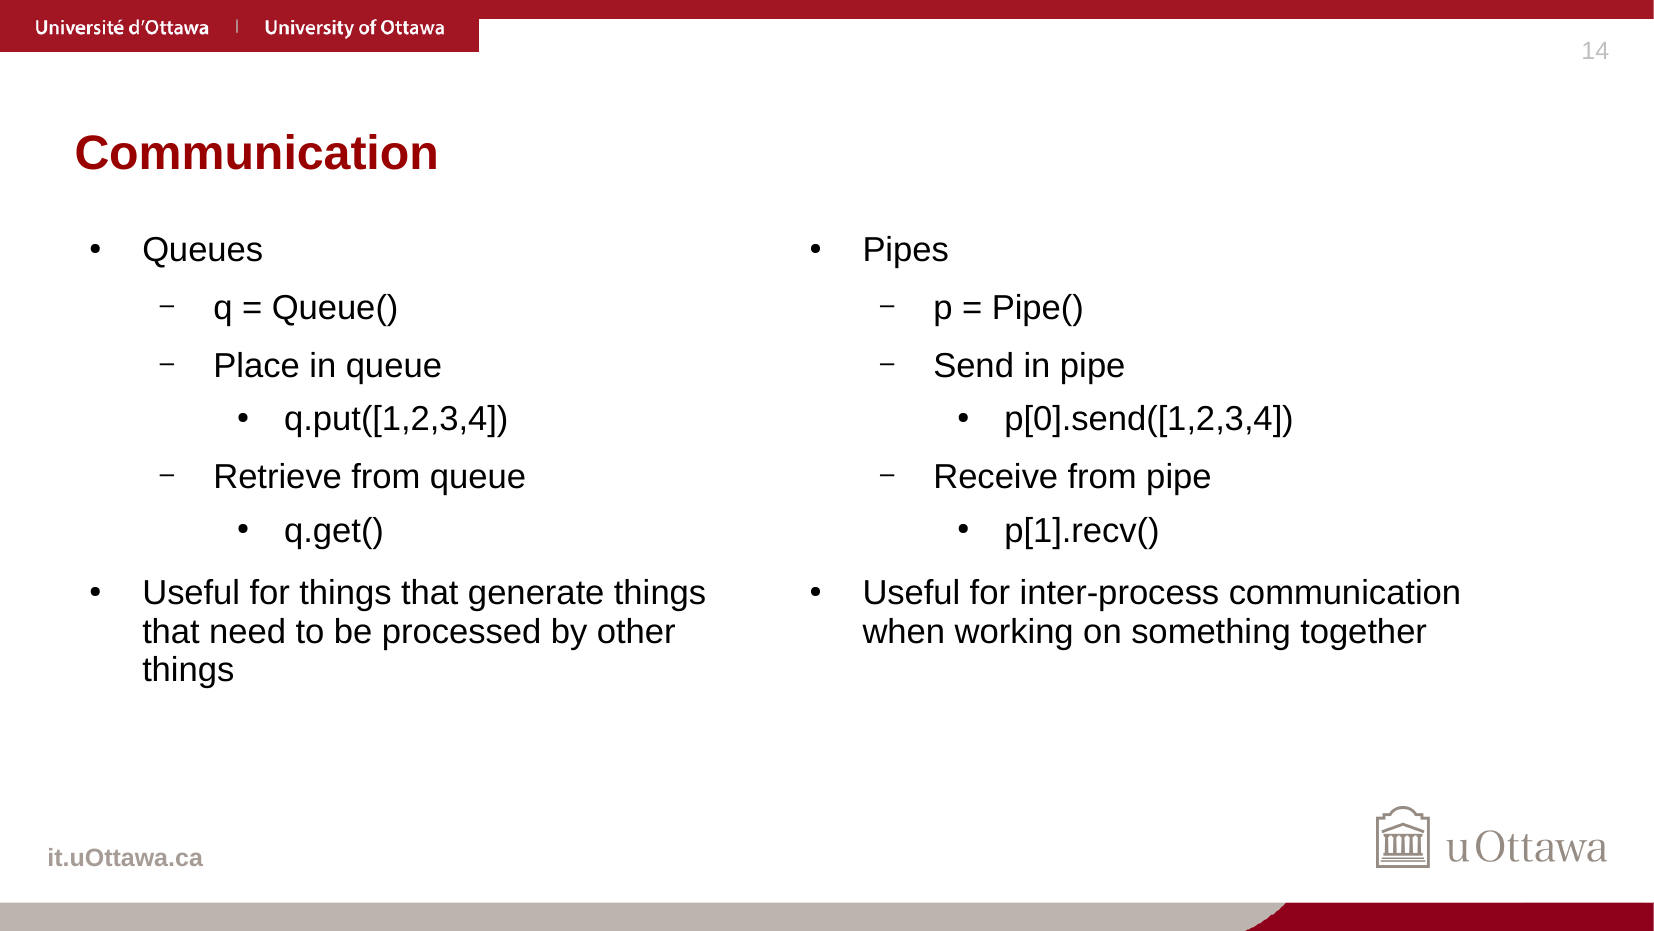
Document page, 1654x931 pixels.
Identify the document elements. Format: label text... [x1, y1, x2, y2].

title Communication [74, 93, 1481, 212]
list Queues q = Queue() Place in queue q.put([1,2,3,4]) Retrieve from queue q.get() Useful for things that generate things that need to be processed by other things [71, 230, 758, 740]
picture [1376, 806, 1607, 868]
picture [0, 0, 1654, 52]
list Pipes p = Pipe() Send in pipe p[0].send([1,2,3,4]) Receive from pipe p[1].recv() Useful for inter-process communication when working on something together [791, 230, 1478, 740]
picture [0, 903, 1654, 931]
